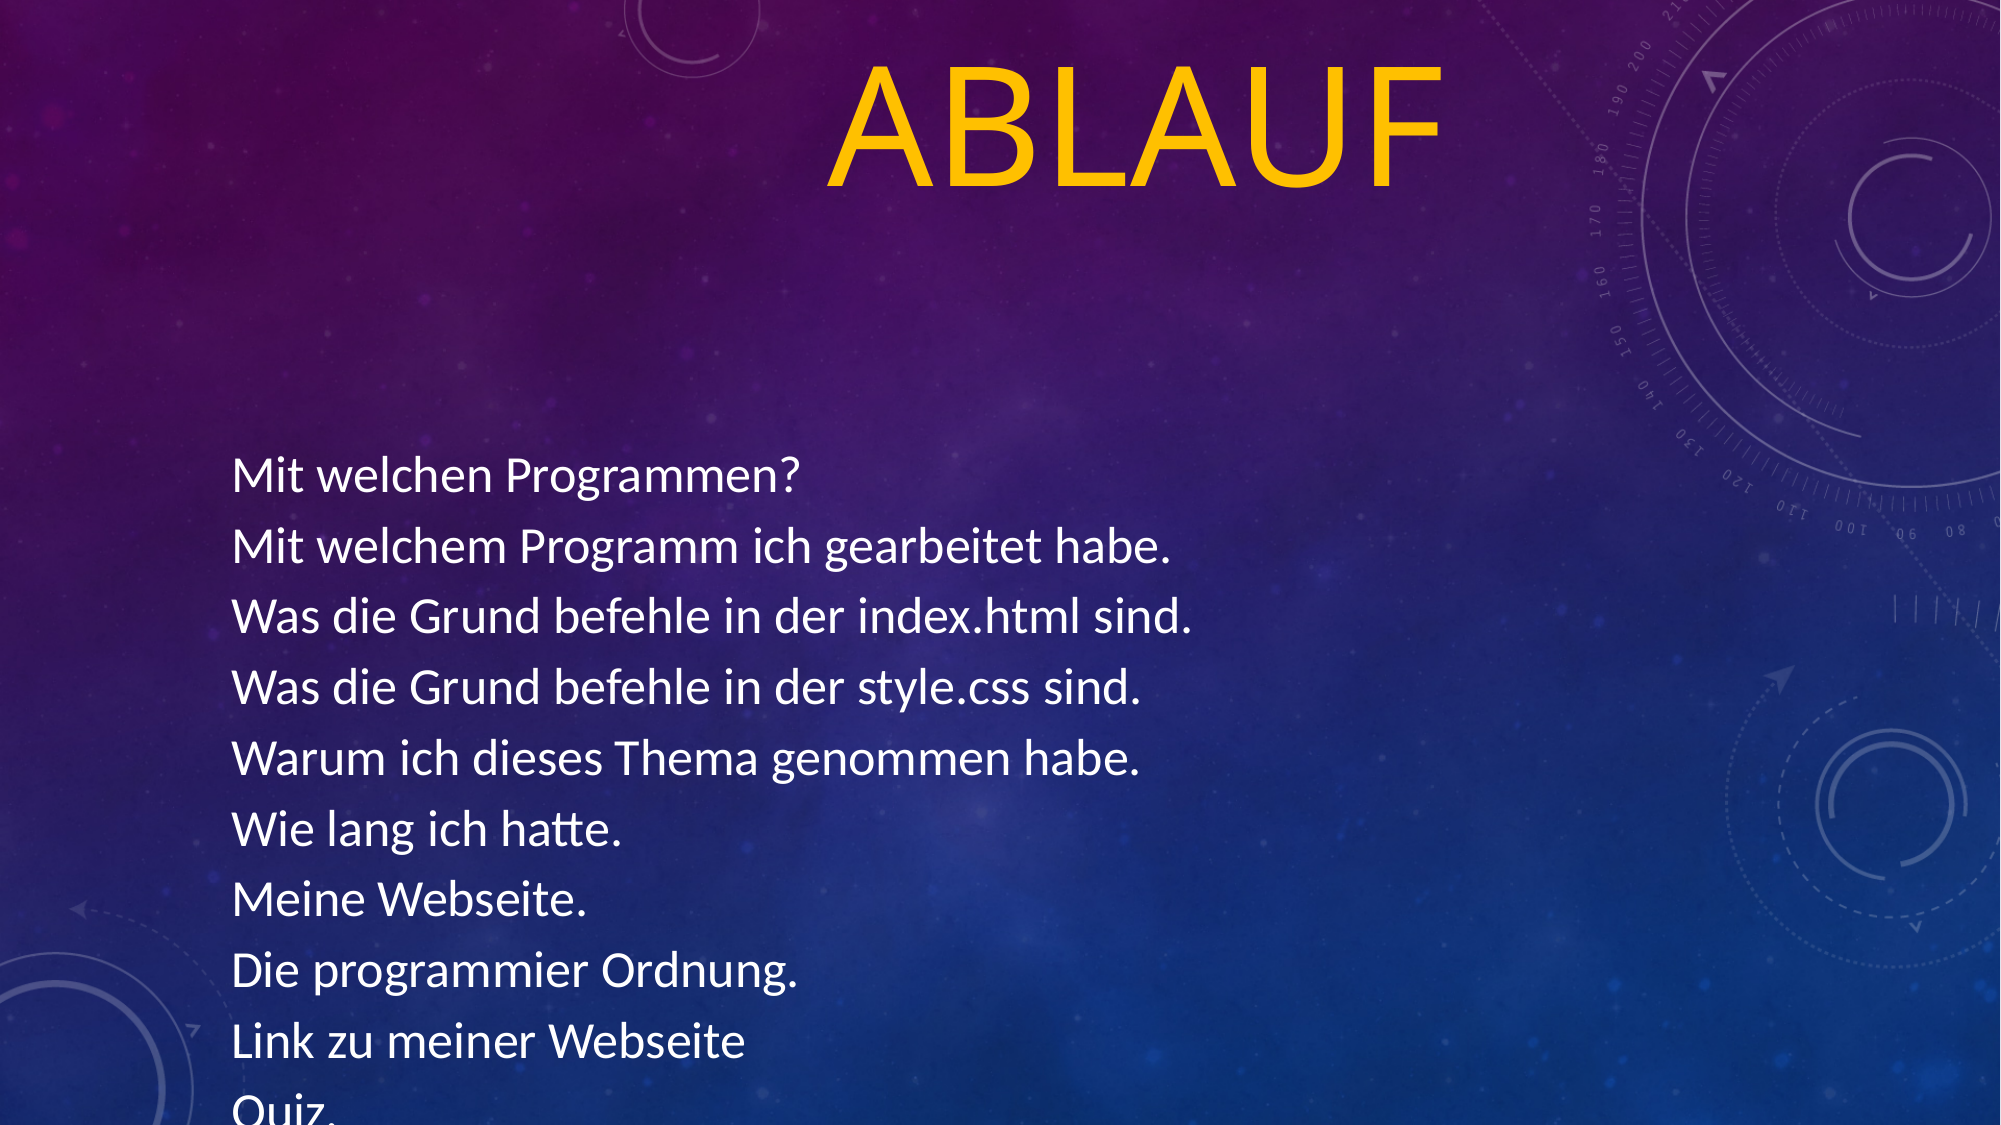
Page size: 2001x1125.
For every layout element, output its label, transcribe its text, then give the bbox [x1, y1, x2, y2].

list Mit welchen Programmen? Mit welchem Programm ich gearbeitet habe. Was die Grund befehle in der index.html sind. Was die Grund befehle in der style.css sind. Warum ich dieses Thema genommen habe. Wie lang ich hatte. Meine Webseite. Die programmier Ordnung. Link zu meiner Webseite Quiz. ENDE. [169, 444, 1832, 1125]
title Ablauf [120, 0, 1783, 239]
